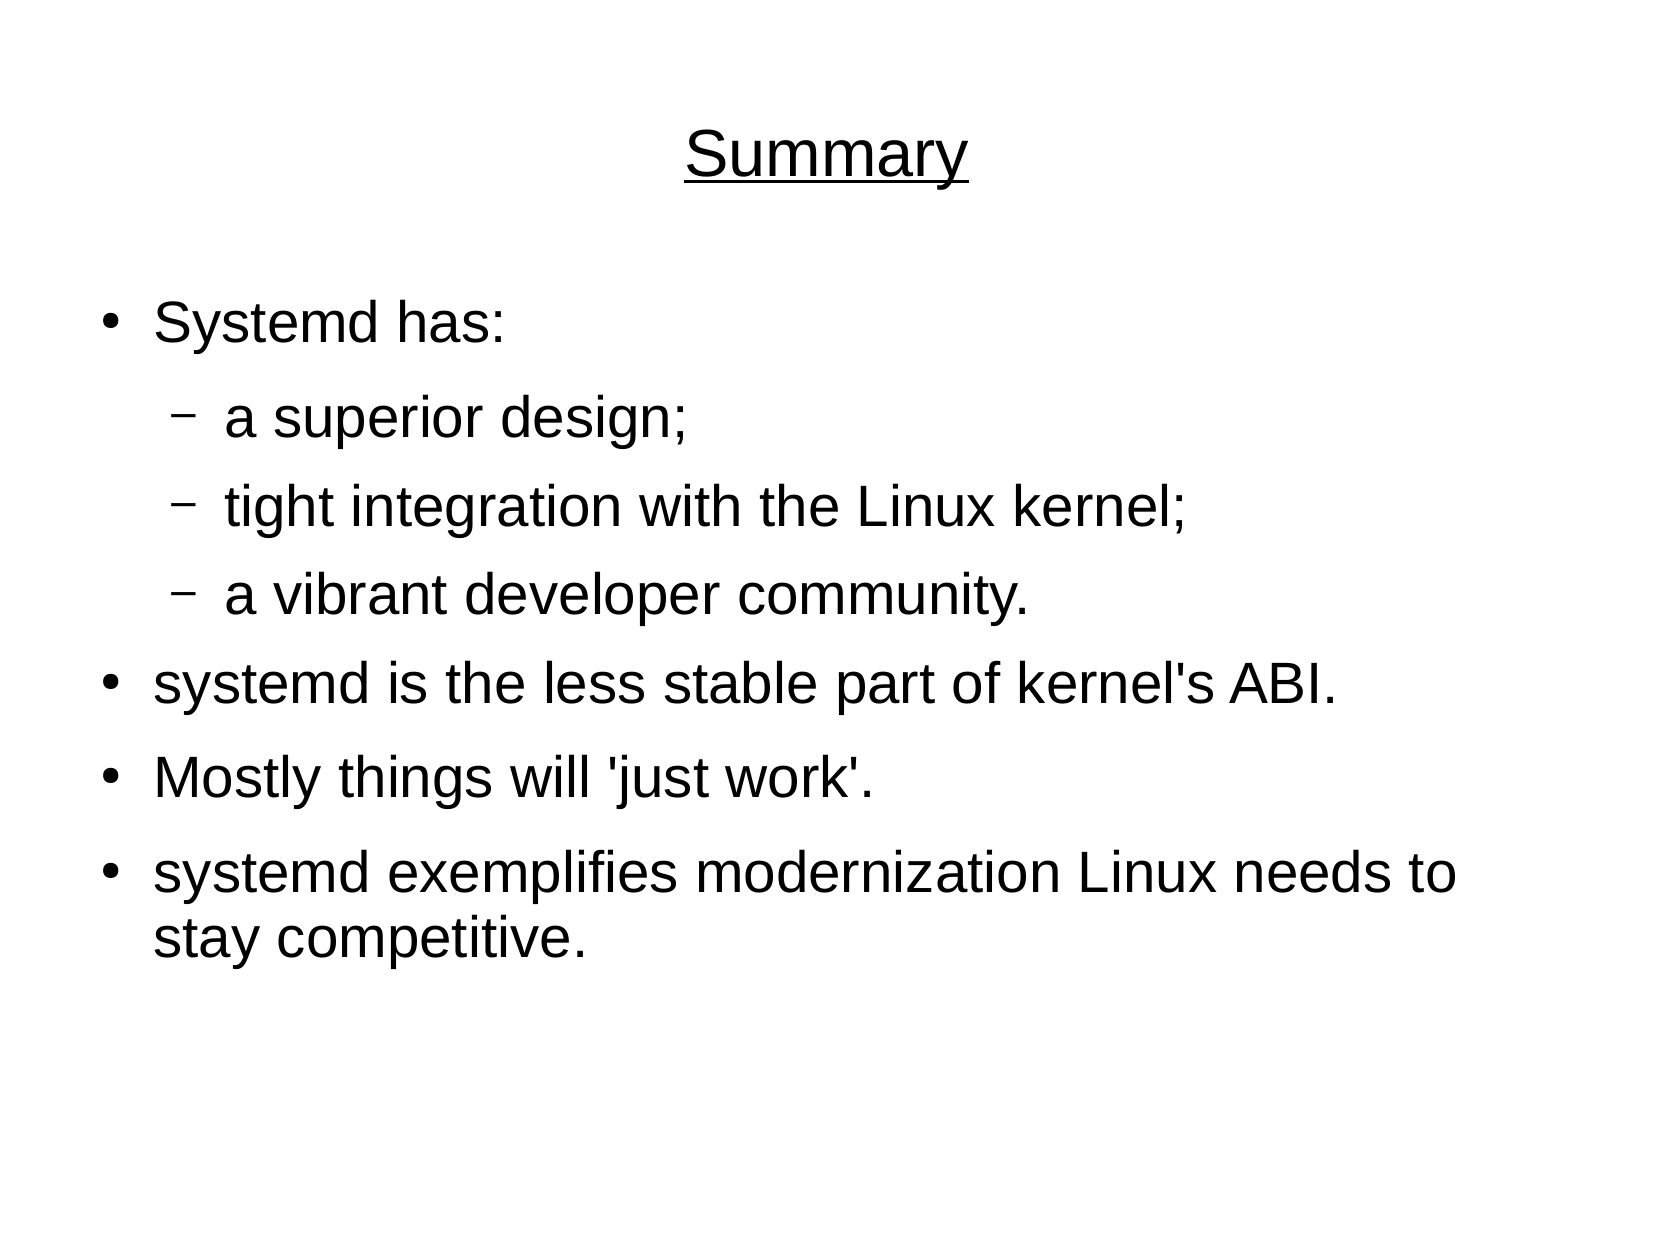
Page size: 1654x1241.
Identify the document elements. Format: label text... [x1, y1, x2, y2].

title Summary [82, 49, 1571, 257]
list Systemd has: a superior design; tight integration with the Linux kernel; a vibrant developer community. systemd is the less stable part of kernel's ABI. Mostly things will 'just work'. systemd exemplifies modernization Linux needs to stay competitive. [82, 290, 1571, 1010]
